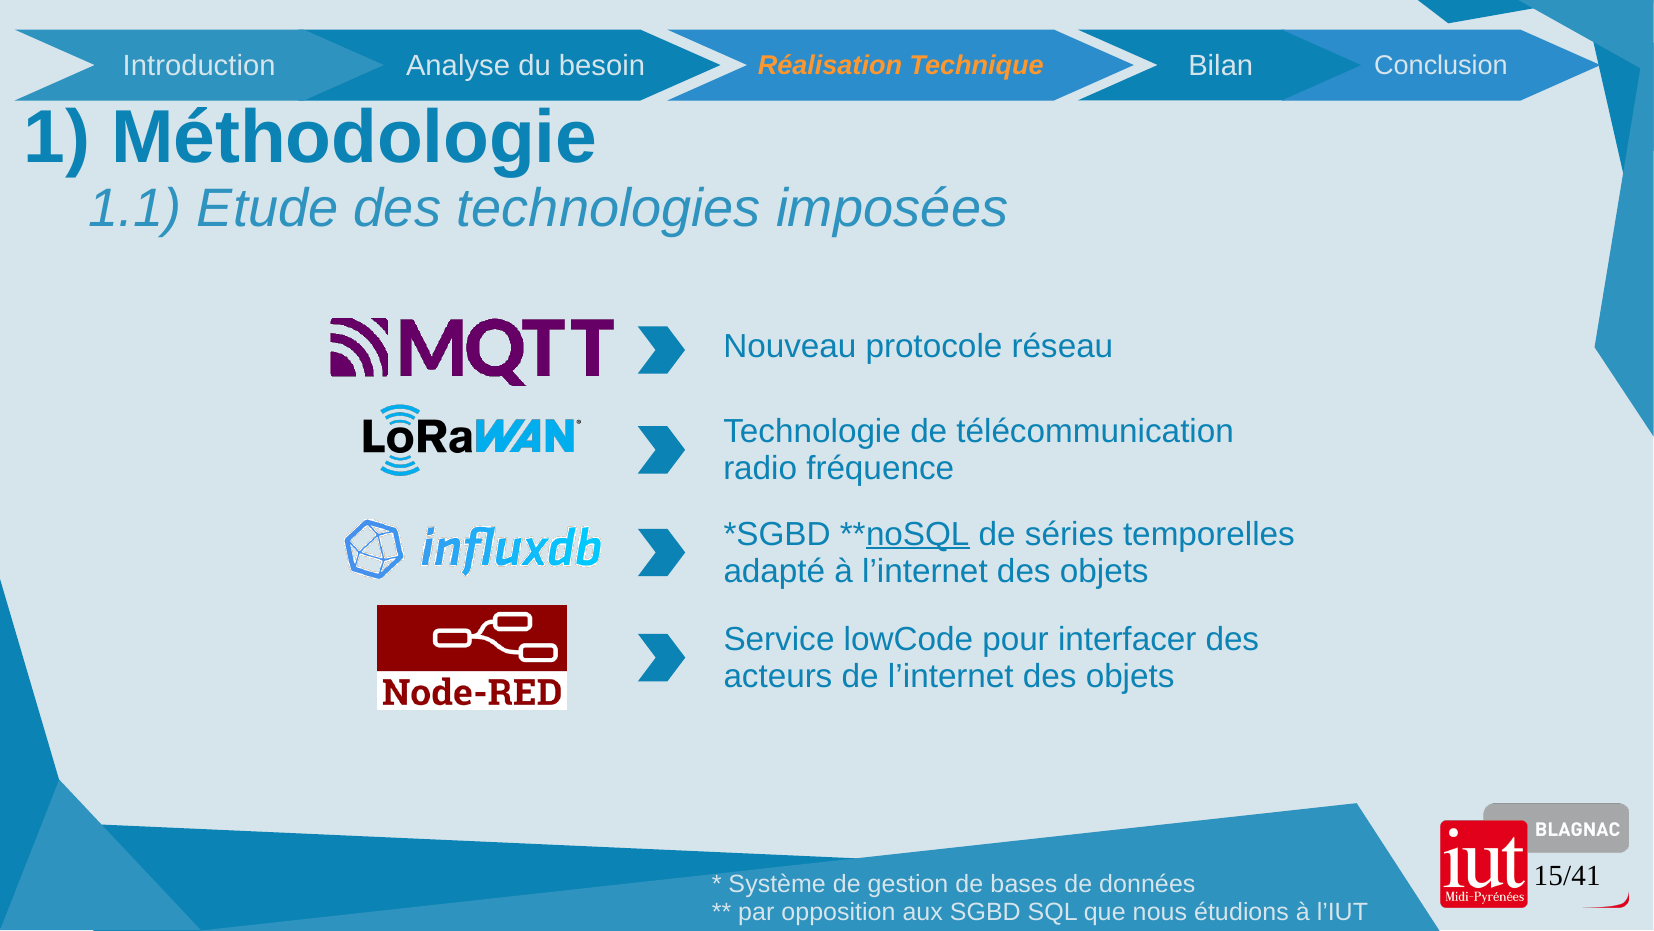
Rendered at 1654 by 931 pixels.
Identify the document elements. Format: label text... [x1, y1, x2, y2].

text_box Technologie de télécommunication radio fréquence [708, 405, 1323, 495]
picture [1440, 803, 1629, 908]
text_box *SGBD **noSQL de séries temporelles adapté à l’internet des objets [708, 508, 1324, 597]
text_box Introduction [14, 29, 384, 101]
text_box * Système de gestion de bases de données ** par opposition aux SGBD SQL que nous étudions à l’IUT [697, 862, 1385, 931]
text_box Nouveau protocole réseau [708, 320, 1323, 380]
text_box [637, 528, 686, 577]
text_box [637, 426, 686, 474]
text_box Conclusion [1281, 29, 1601, 101]
text_box [637, 633, 686, 682]
text_box Analyse du besoin [305, 29, 721, 101]
title 1.1) Etude des technologies imposées [88, 177, 1388, 238]
picture [330, 318, 614, 494]
title 1) Méthodologie [23, 94, 1512, 179]
picture [377, 605, 567, 710]
text_box Réalisation Technique [667, 29, 1134, 101]
text_box [637, 326, 686, 374]
text_box Bilan [1077, 29, 1359, 101]
text_box Service lowCode pour interfacer des acteurs de l’internet des objets [708, 613, 1324, 703]
picture [584, 544, 594, 560]
picture [344, 519, 601, 579]
